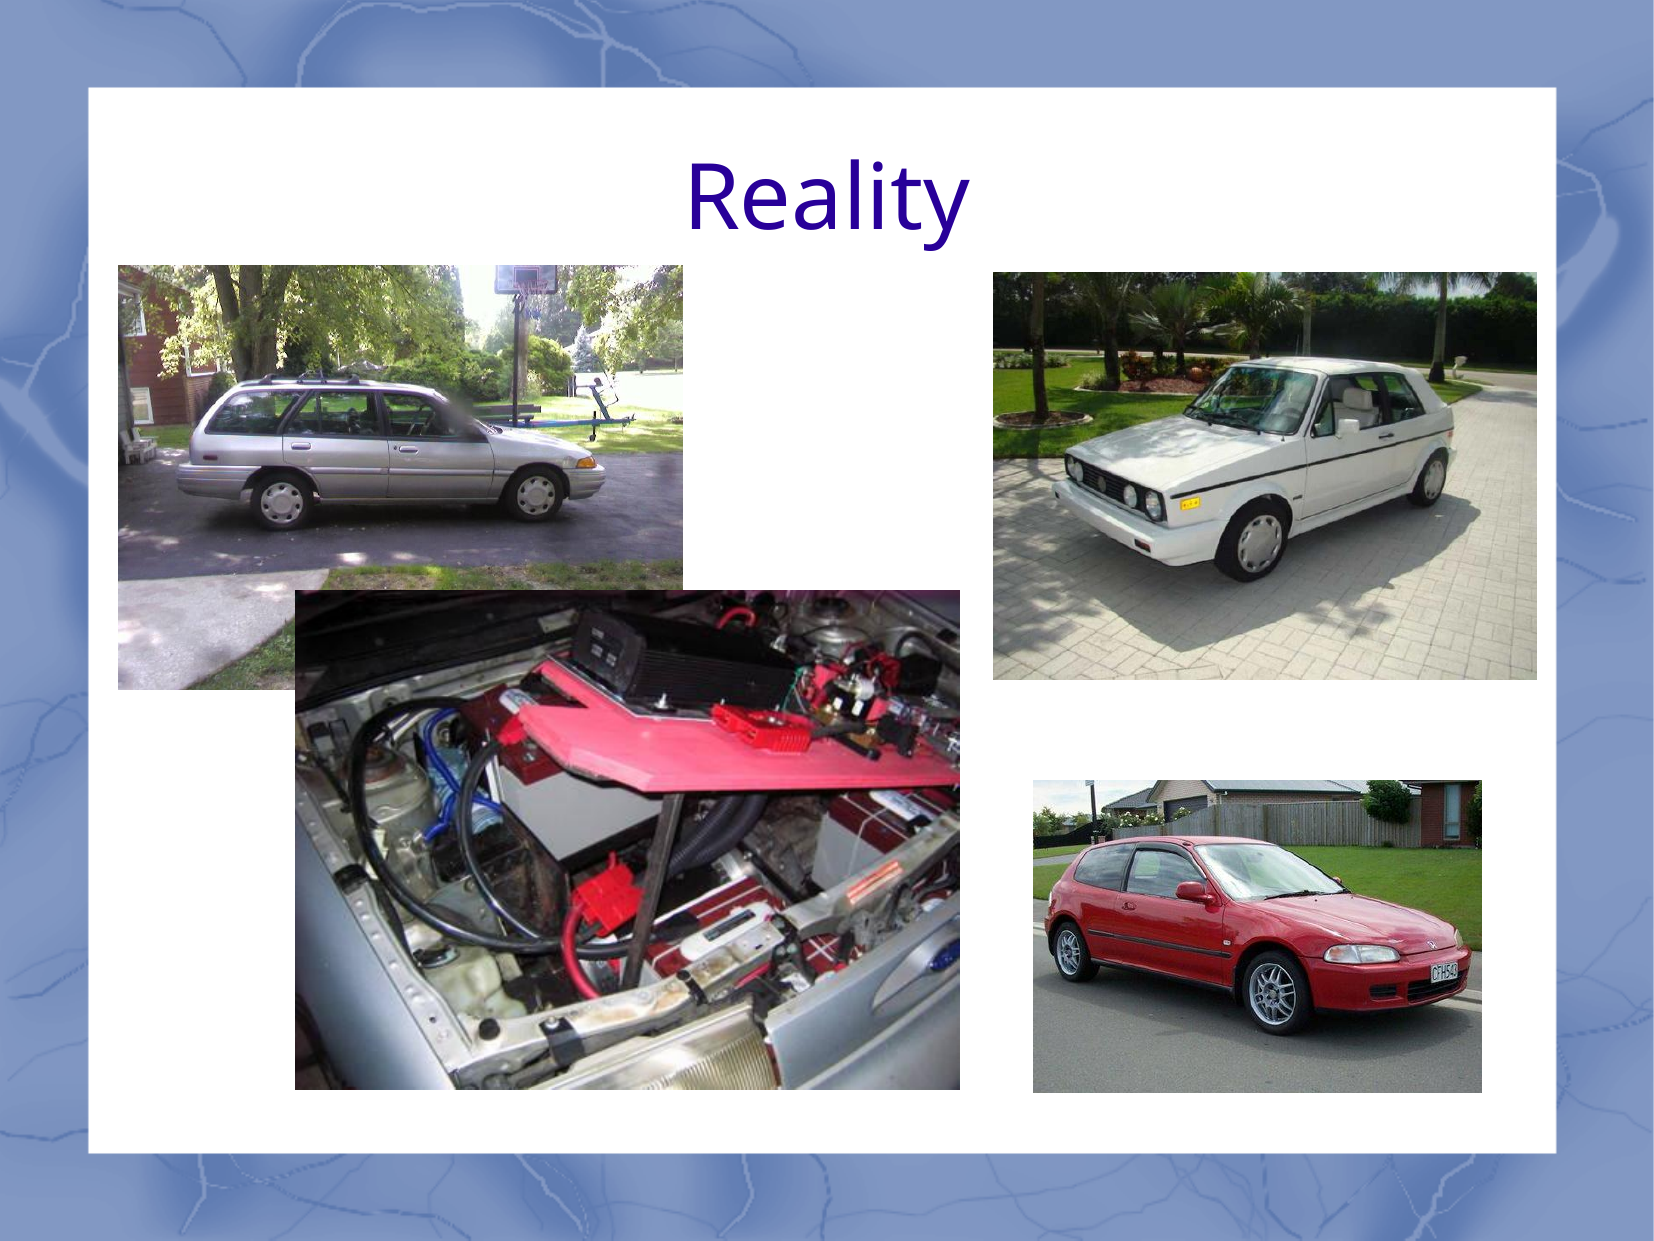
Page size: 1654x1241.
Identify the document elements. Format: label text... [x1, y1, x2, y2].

title Reality [118, 90, 1536, 298]
picture [0, 0, 1654, 1241]
